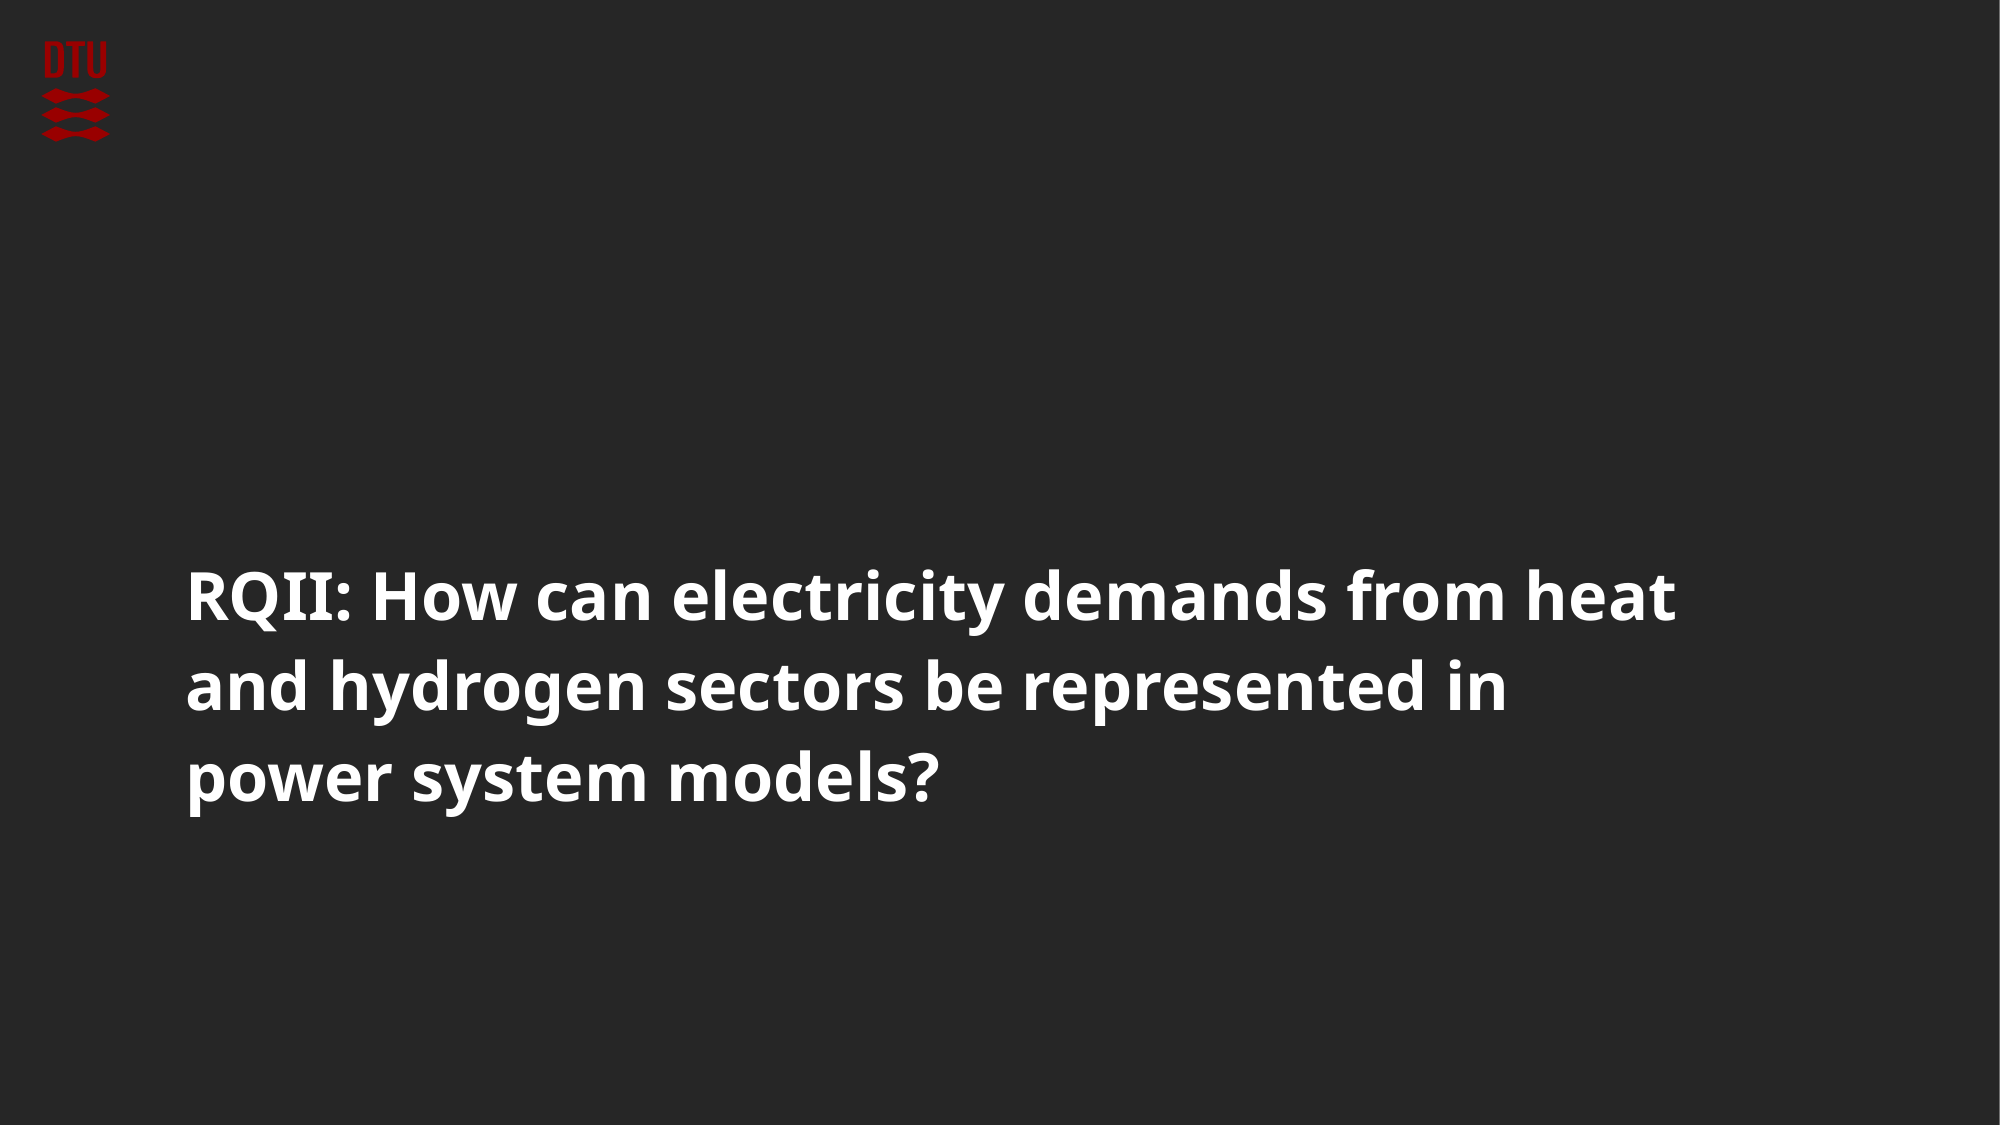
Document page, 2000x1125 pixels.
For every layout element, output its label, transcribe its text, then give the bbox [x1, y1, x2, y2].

subtitle RQII: How can electricity demands from heat and hydrogen sectors be represented in power system models? [185, 548, 1713, 822]
